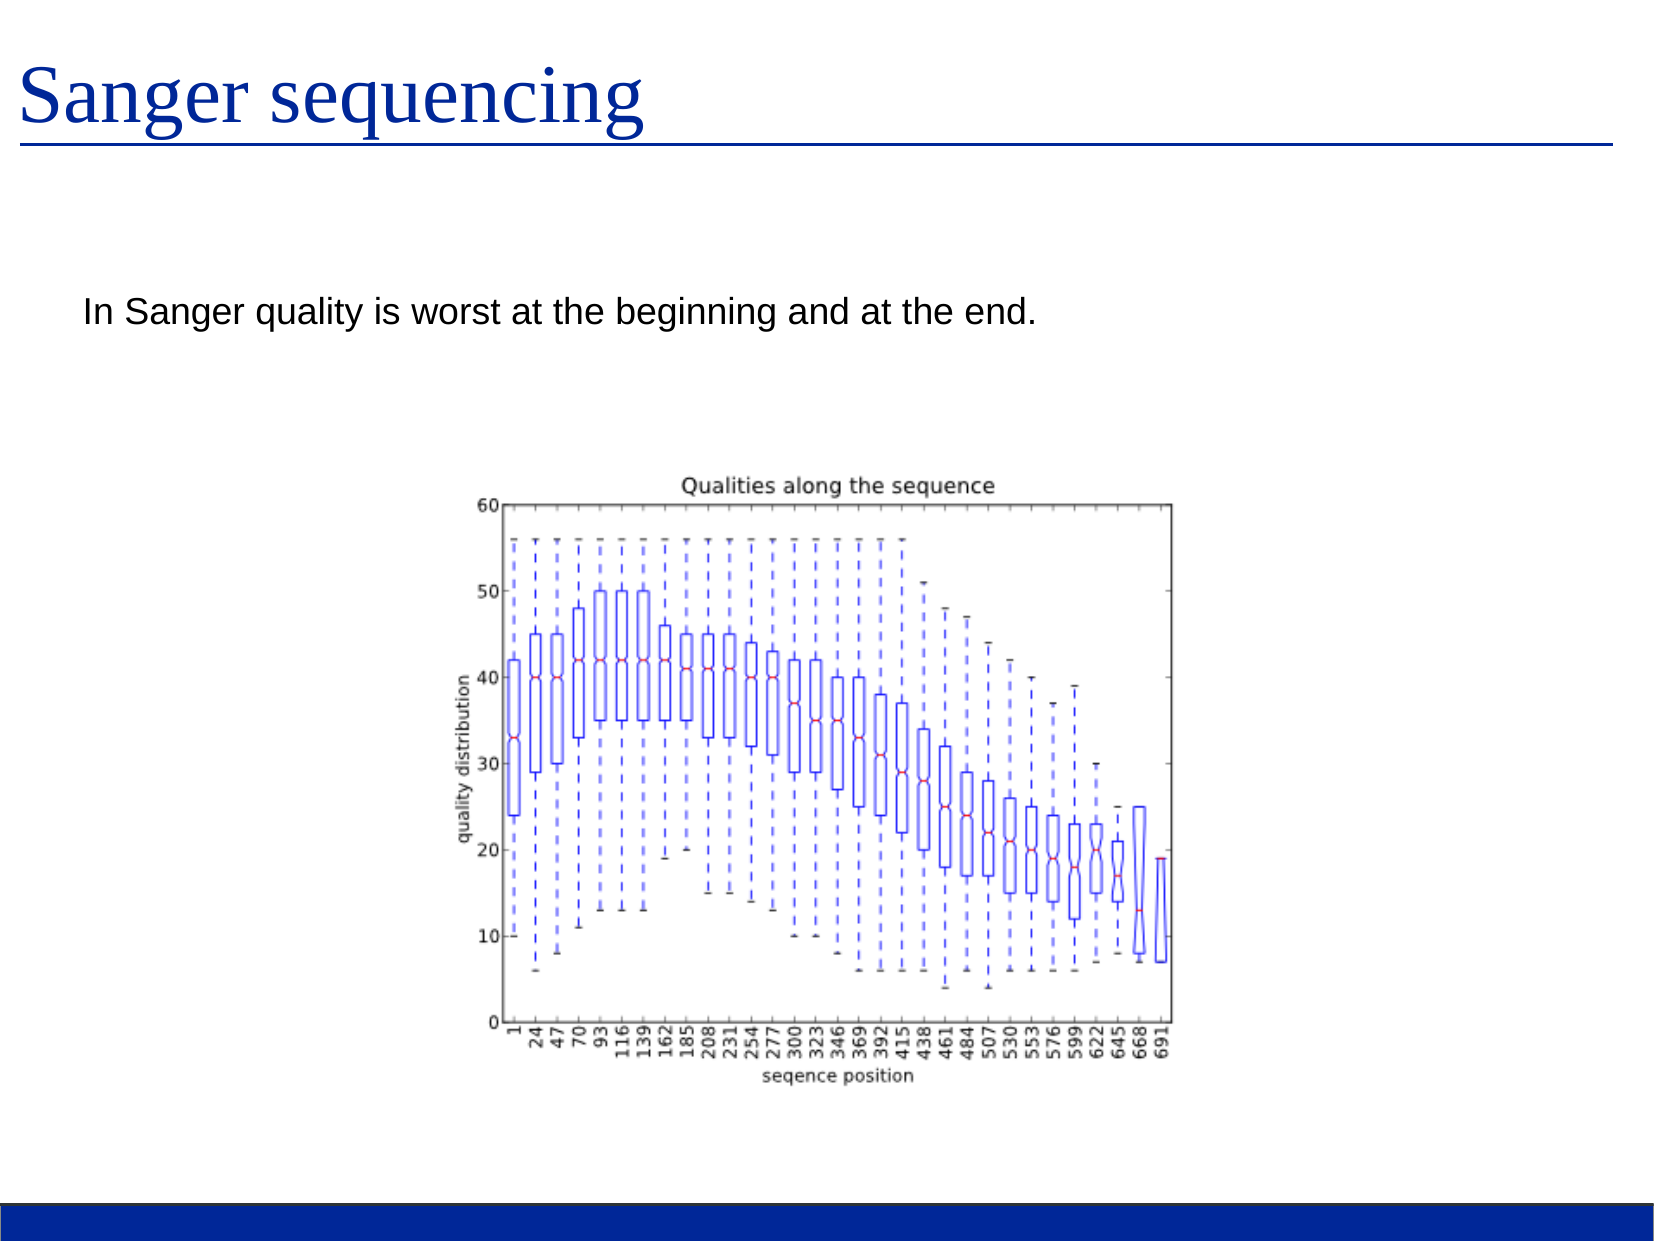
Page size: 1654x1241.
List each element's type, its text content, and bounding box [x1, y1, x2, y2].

title Sanger sequencing [17, 0, 1589, 198]
picture [395, 440, 1259, 1088]
list In Sanger quality is worst at the beginning and at the end. [82, 290, 1571, 1109]
